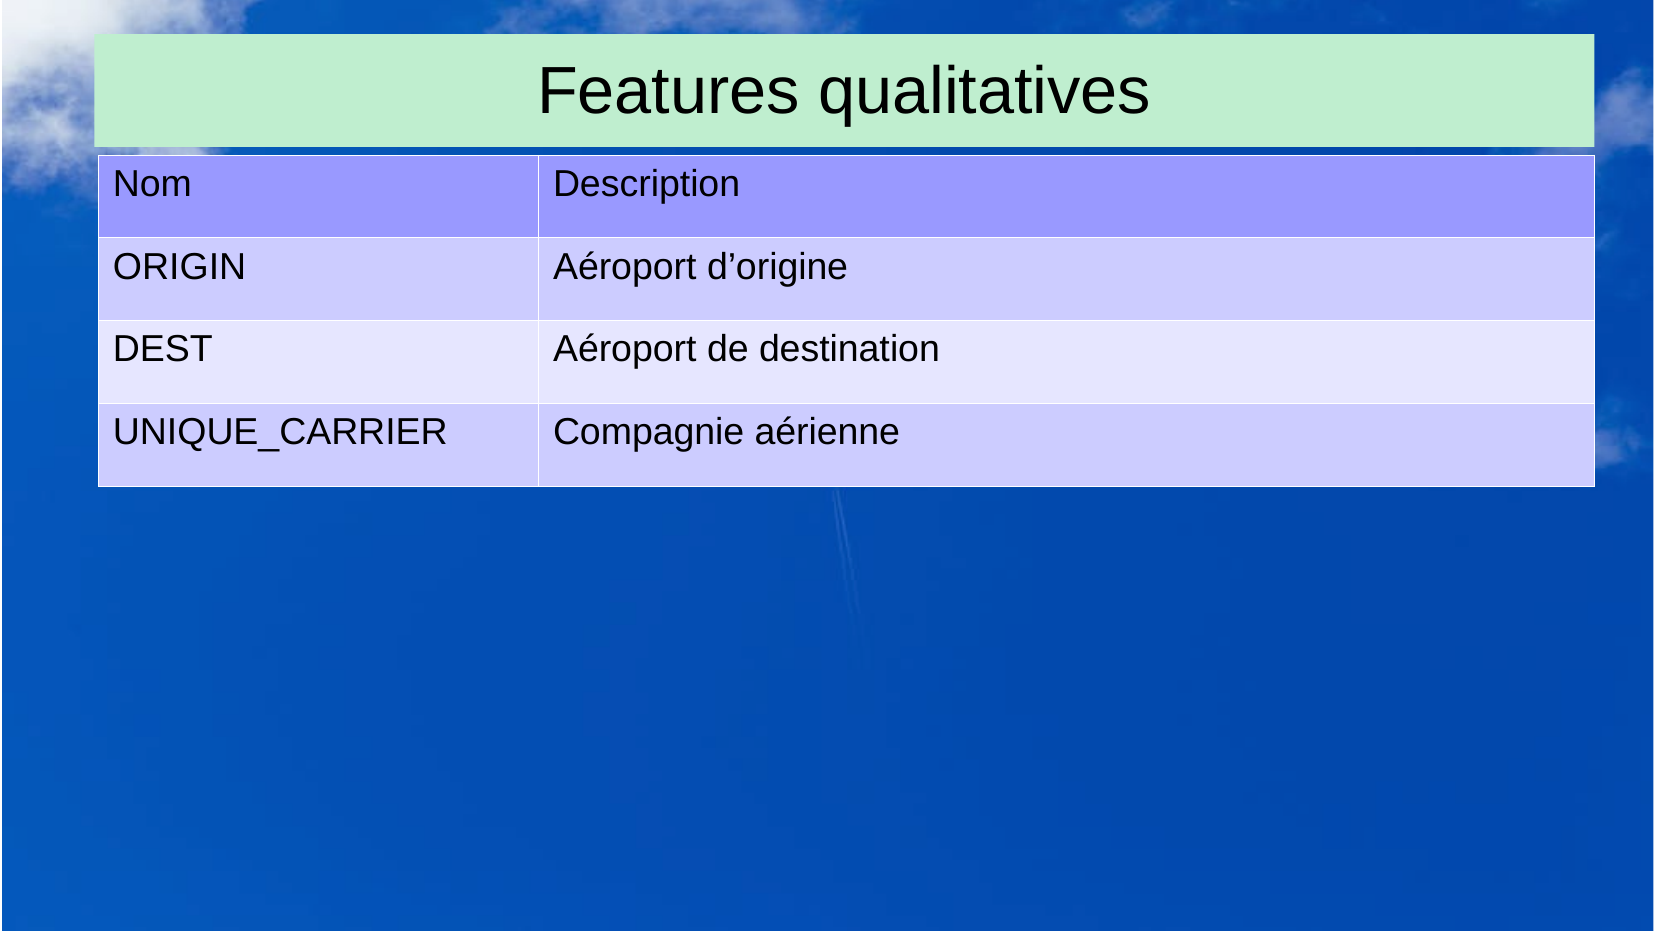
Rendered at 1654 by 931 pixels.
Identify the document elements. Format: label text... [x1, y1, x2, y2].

table_header Nom [99, 156, 538, 237]
table_cell Compagnie aérienne [539, 404, 1594, 486]
table_cell ORIGIN [99, 238, 538, 320]
table_cell Aéroport d’origine [539, 238, 1594, 320]
table_header Description [539, 156, 1594, 237]
table_cell DEST [99, 321, 538, 403]
title Features qualitatives [94, 34, 1595, 147]
table_cell UNIQUE_CARRIER [99, 404, 538, 486]
table_cell Aéroport de destination [539, 321, 1594, 403]
picture [2, 0, 1654, 931]
